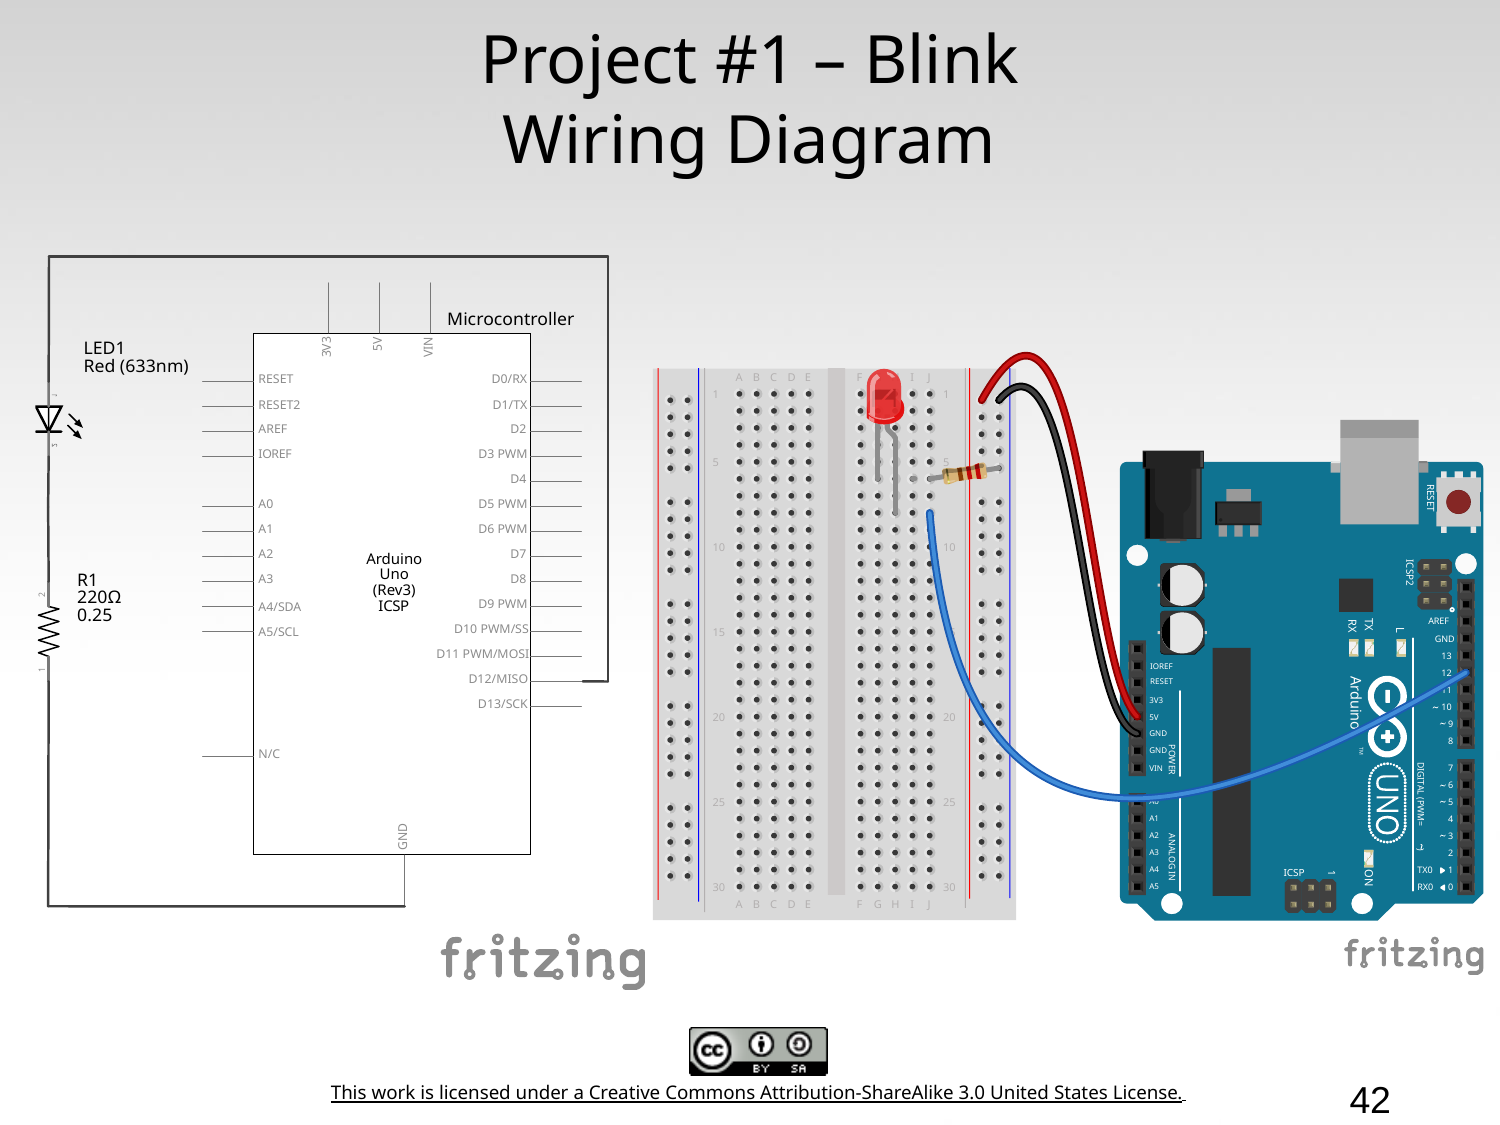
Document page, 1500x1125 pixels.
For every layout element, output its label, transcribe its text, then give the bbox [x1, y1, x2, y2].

picture [0, 0, 1500, 1125]
title Project #1 – Blink Wiring Diagram [112, 2, 1388, 190]
